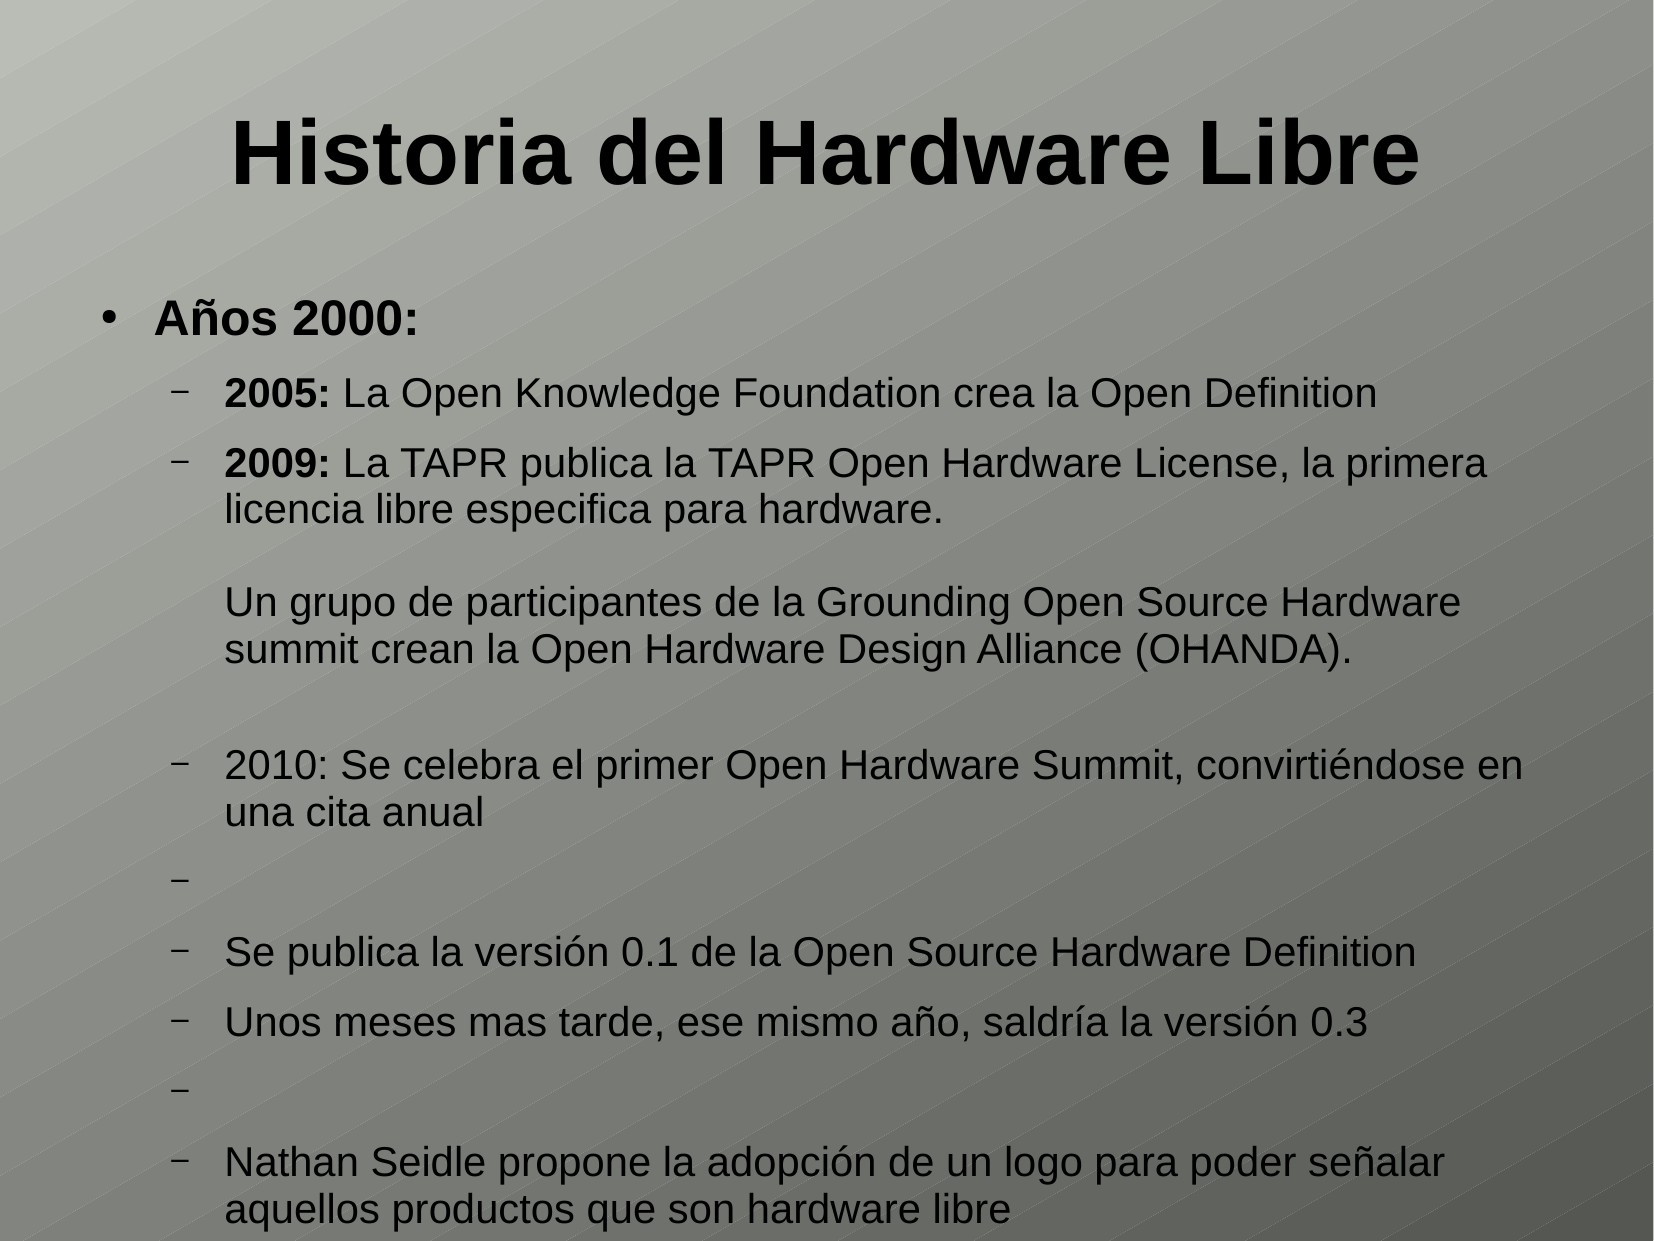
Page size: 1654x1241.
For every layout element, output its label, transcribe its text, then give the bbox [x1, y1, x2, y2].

list Años 2000: 2005: La Open Knowledge Foundation crea la Open Definition 2009: La TAPR publica la TAPR Open Hardware License, la primera licencia libre especifica para hardware. Un grupo de participantes de la Grounding Open Source Hardware summit crean la Open Hardware Design Alliance (OHANDA). 2010: Se celebra el primer Open Hardware Summit, convirtiéndose en una cita anual Se publica la versión 0.1 de la Open Source Hardware Definition Unos meses mas tarde, ese mismo año, saldría la versión 0.3 Nathan Seidle propone la adopción de un logo para poder señalar aquellos productos que son hardware libre [82, 290, 1571, 1182]
title Historia del Hardware Libre [82, 49, 1571, 257]
